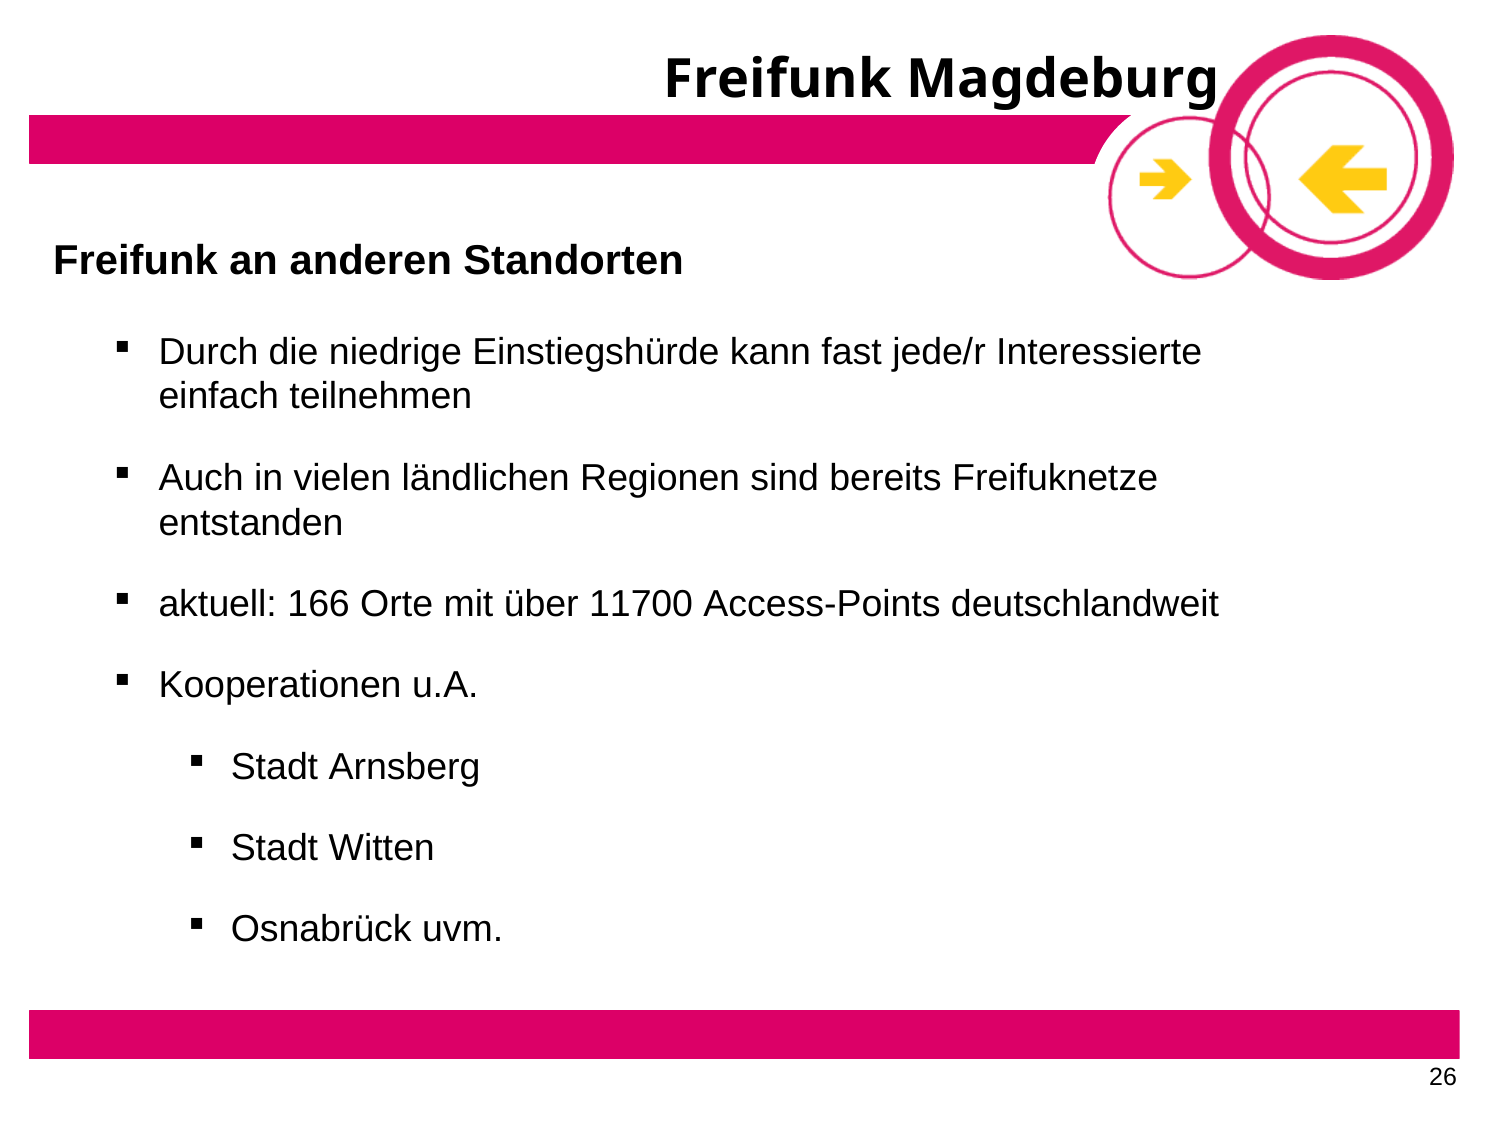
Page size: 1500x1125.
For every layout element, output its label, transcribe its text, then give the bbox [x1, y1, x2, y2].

picture [1107, 35, 1454, 280]
text_box Freifunk an anderen Standorten [53, 233, 1046, 313]
text_box Durch die niedrige Einstiegshürde kann fast jede/r Interessierte einfach teilnehmen Auch in vielen ländlichen Regionen sind bereits Freifuknetze entstanden aktuell: 166 Orte mit über 11700 Access-Points deutschlandweit Kooperationen u.A. Stadt Arnsberg Stadt Witten Osnabrück uvm. [84, 248, 1313, 953]
picture [1107, 73, 1114, 91]
